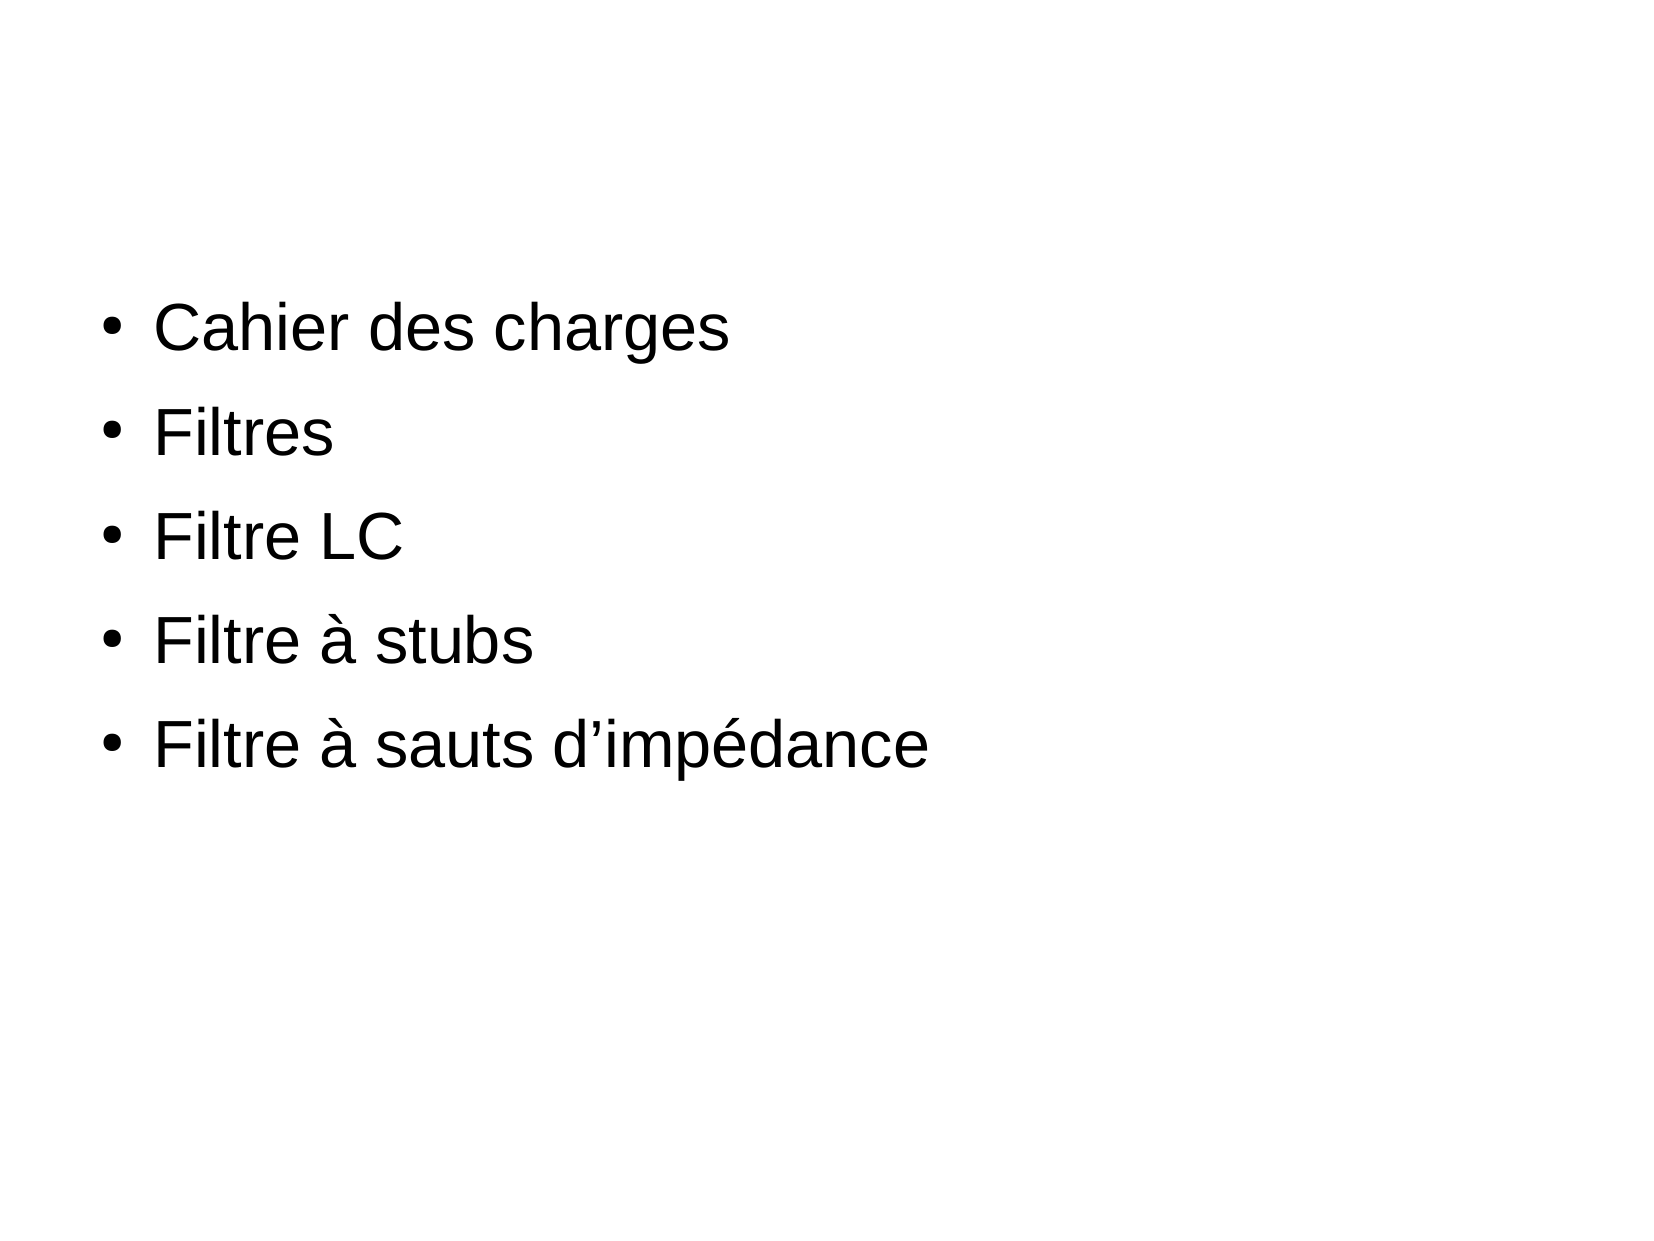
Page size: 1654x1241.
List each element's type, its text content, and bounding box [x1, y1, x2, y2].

list Cahier des charges Filtres Filtre LC Filtre à stubs Filtre à sauts d’impédance [82, 290, 1571, 1010]
